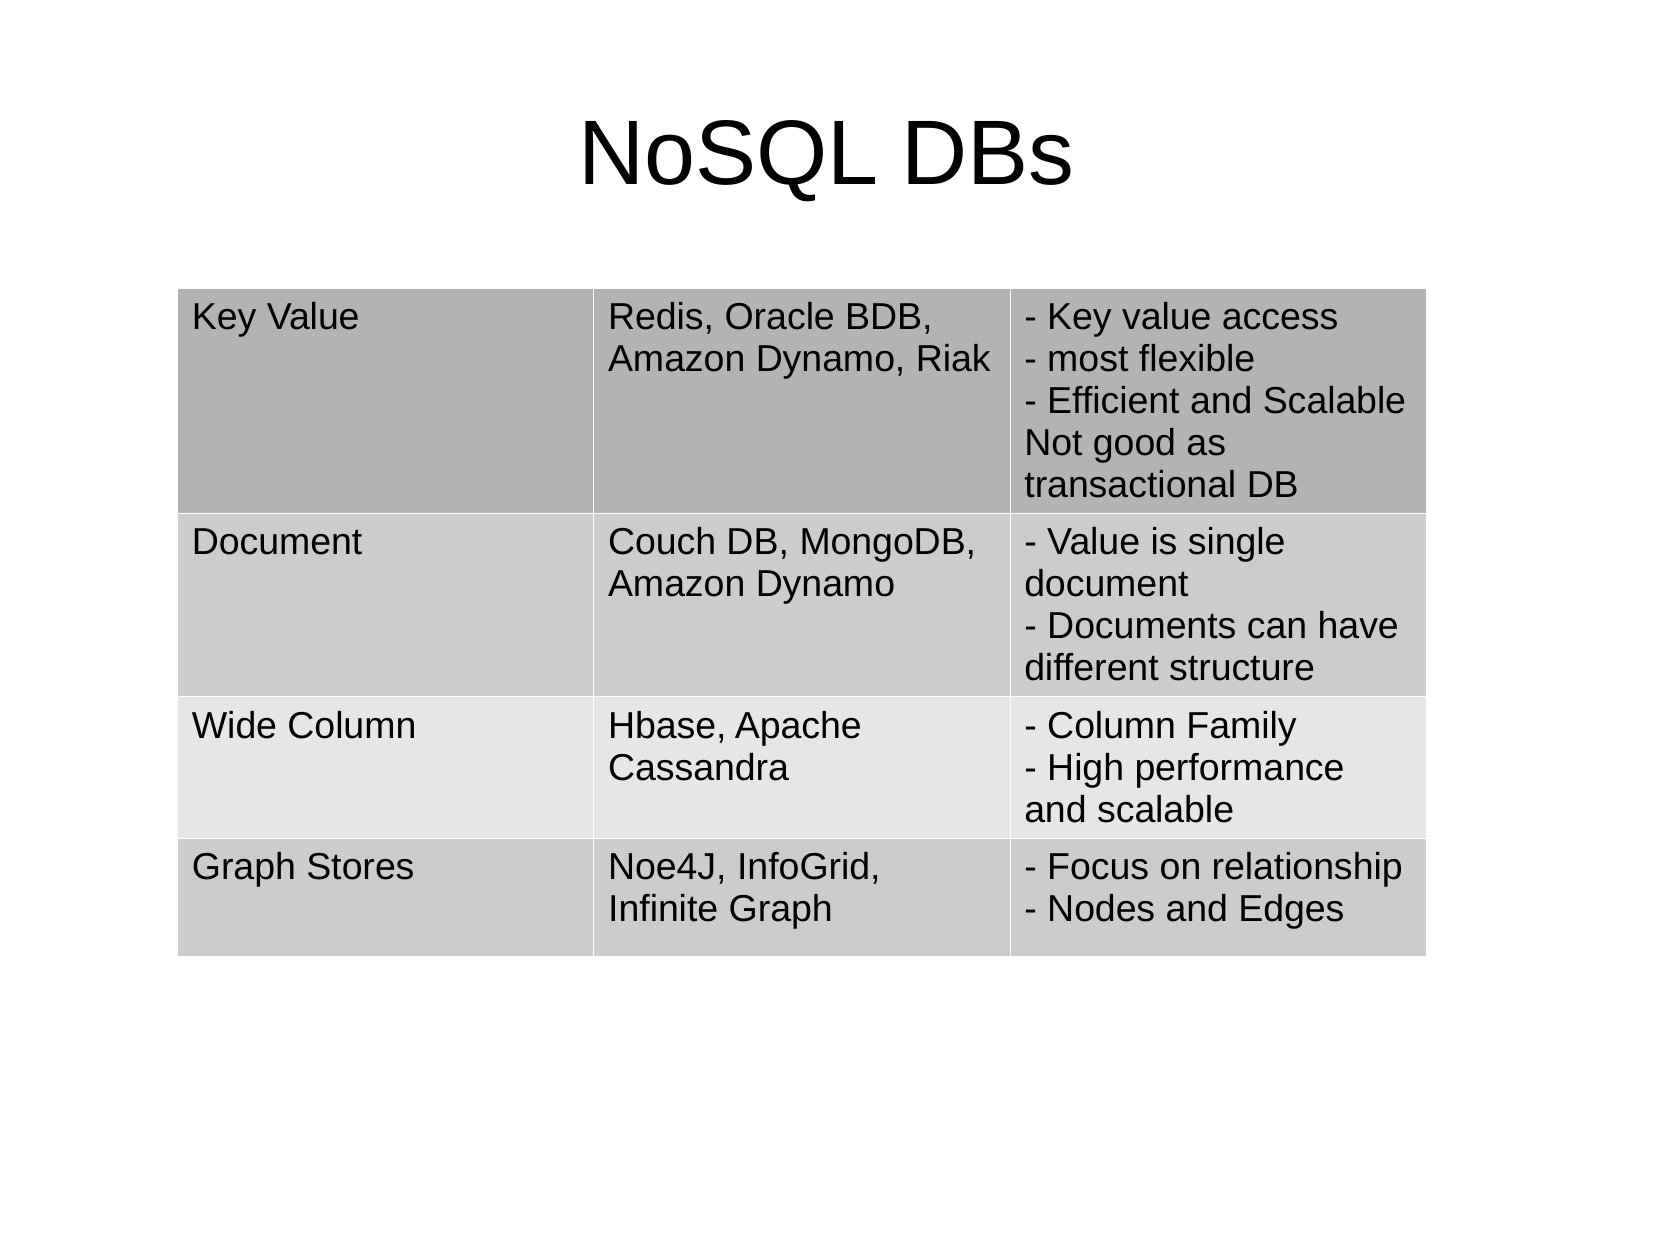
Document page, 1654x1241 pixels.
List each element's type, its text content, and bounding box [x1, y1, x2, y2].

table_cell Hbase, Apache Cassandra [594, 697, 1010, 838]
table_header - Key value access - most flexible - Efficient and Scalable Not good as transactional DB [1011, 289, 1426, 513]
table_cell Wide Column [178, 697, 593, 838]
table_header Key Value [178, 289, 593, 513]
table_cell Graph Stores [178, 839, 593, 956]
table_cell Couch DB, MongoDB, Amazon Dynamo [594, 514, 1010, 696]
table_cell - Column Family - High performance and scalable [1011, 697, 1426, 838]
table_header Redis, Oracle BDB, Amazon Dynamo, Riak [594, 289, 1010, 513]
table_cell - Focus on relationship - Nodes and Edges [1011, 839, 1426, 956]
table_cell Noe4J, InfoGrid, Infinite Graph [594, 839, 1010, 956]
table_cell - Value is single document - Documents can have different structure [1011, 514, 1426, 696]
title NoSQL DBs [82, 49, 1571, 257]
table_cell Document [178, 514, 593, 696]
